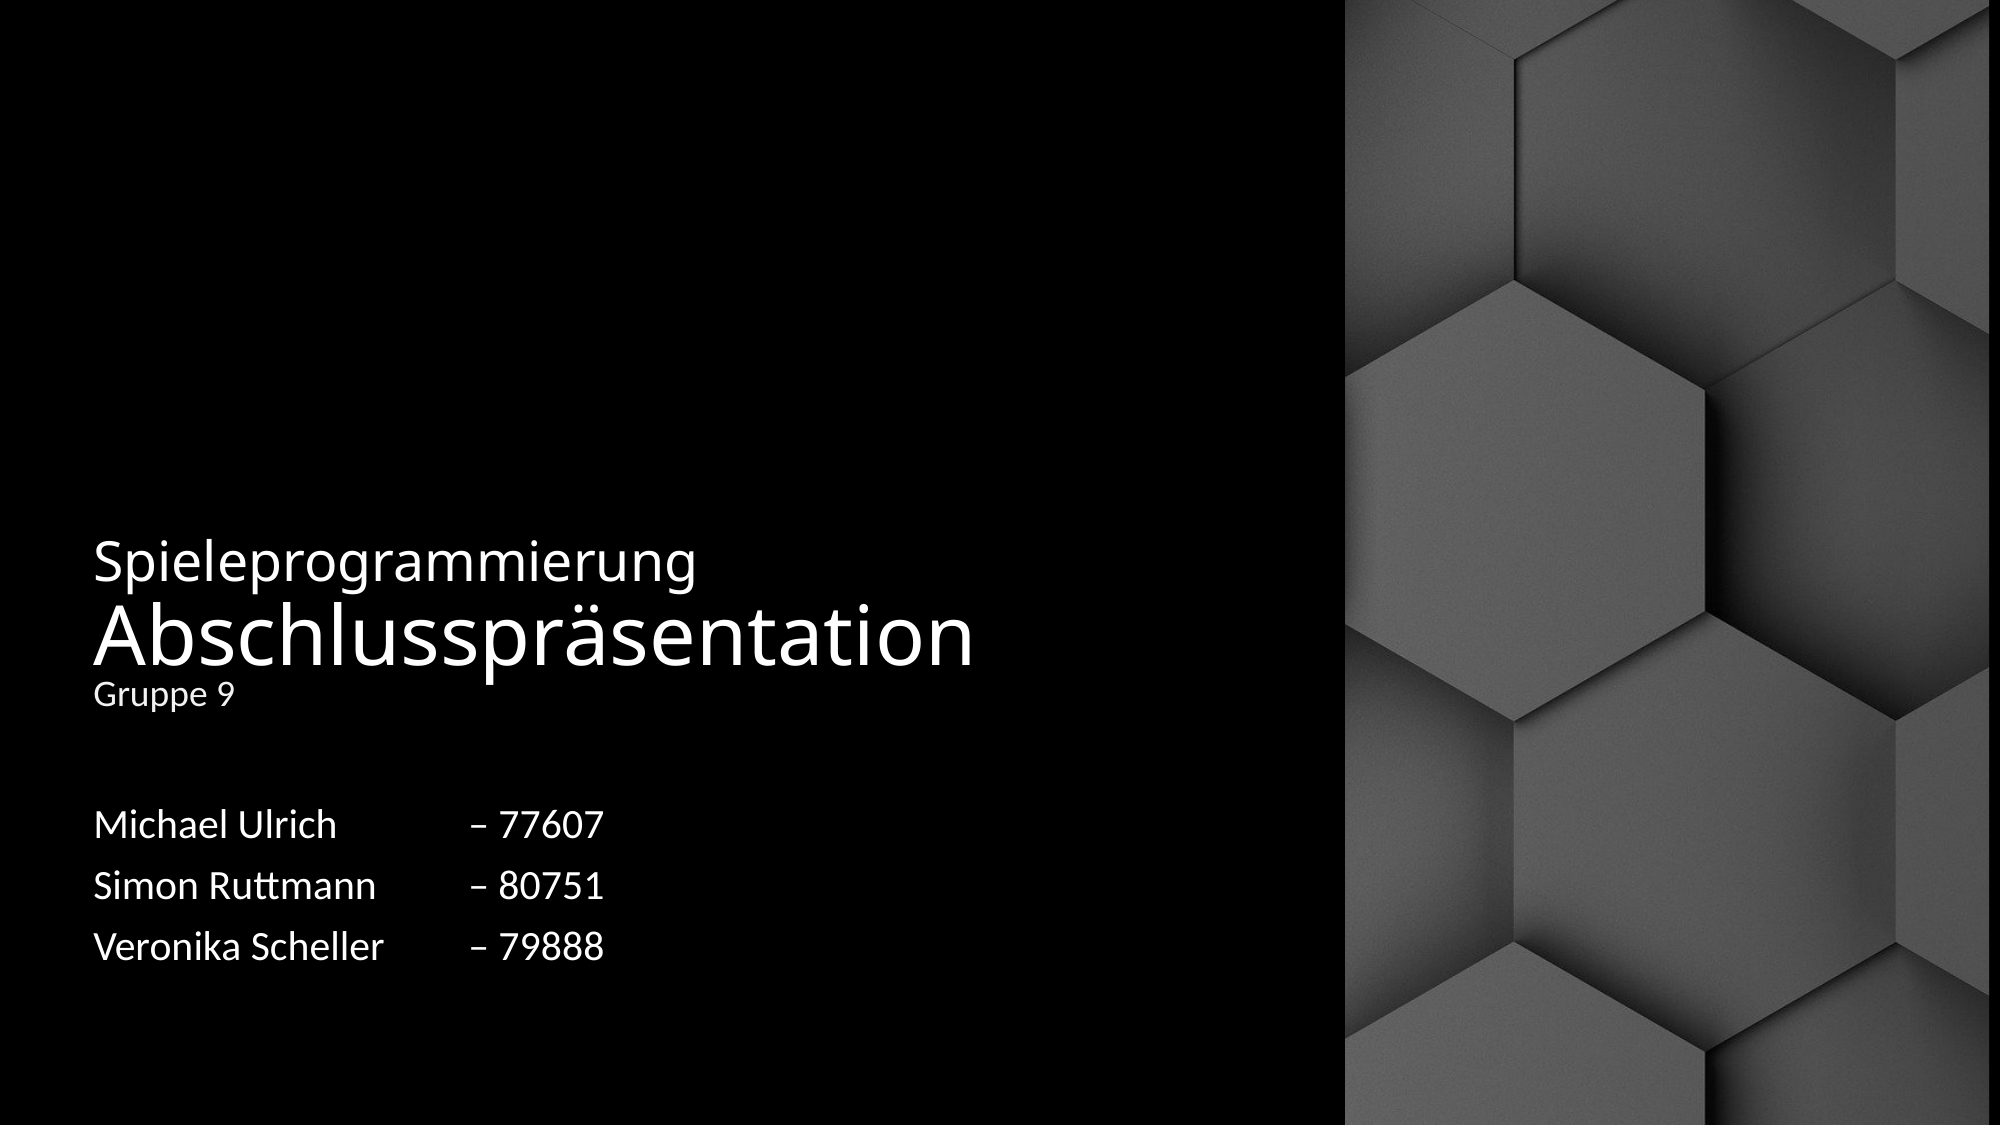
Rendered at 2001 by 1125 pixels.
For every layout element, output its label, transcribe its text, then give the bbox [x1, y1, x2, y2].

title Spieleprogrammierung Abschlusspräsentation [78, 472, 1057, 691]
text_box Gruppe 9 [78, 661, 268, 722]
subtitle Michael Ulrich – 77607 Simon Ruttmann – 80751 Veronika Scheller – 79888 [78, 799, 739, 1055]
picture [1345, 0, 1990, 1125]
text_box [0, 0, 1345, 1125]
text_box [1990, 0, 2000, 1125]
